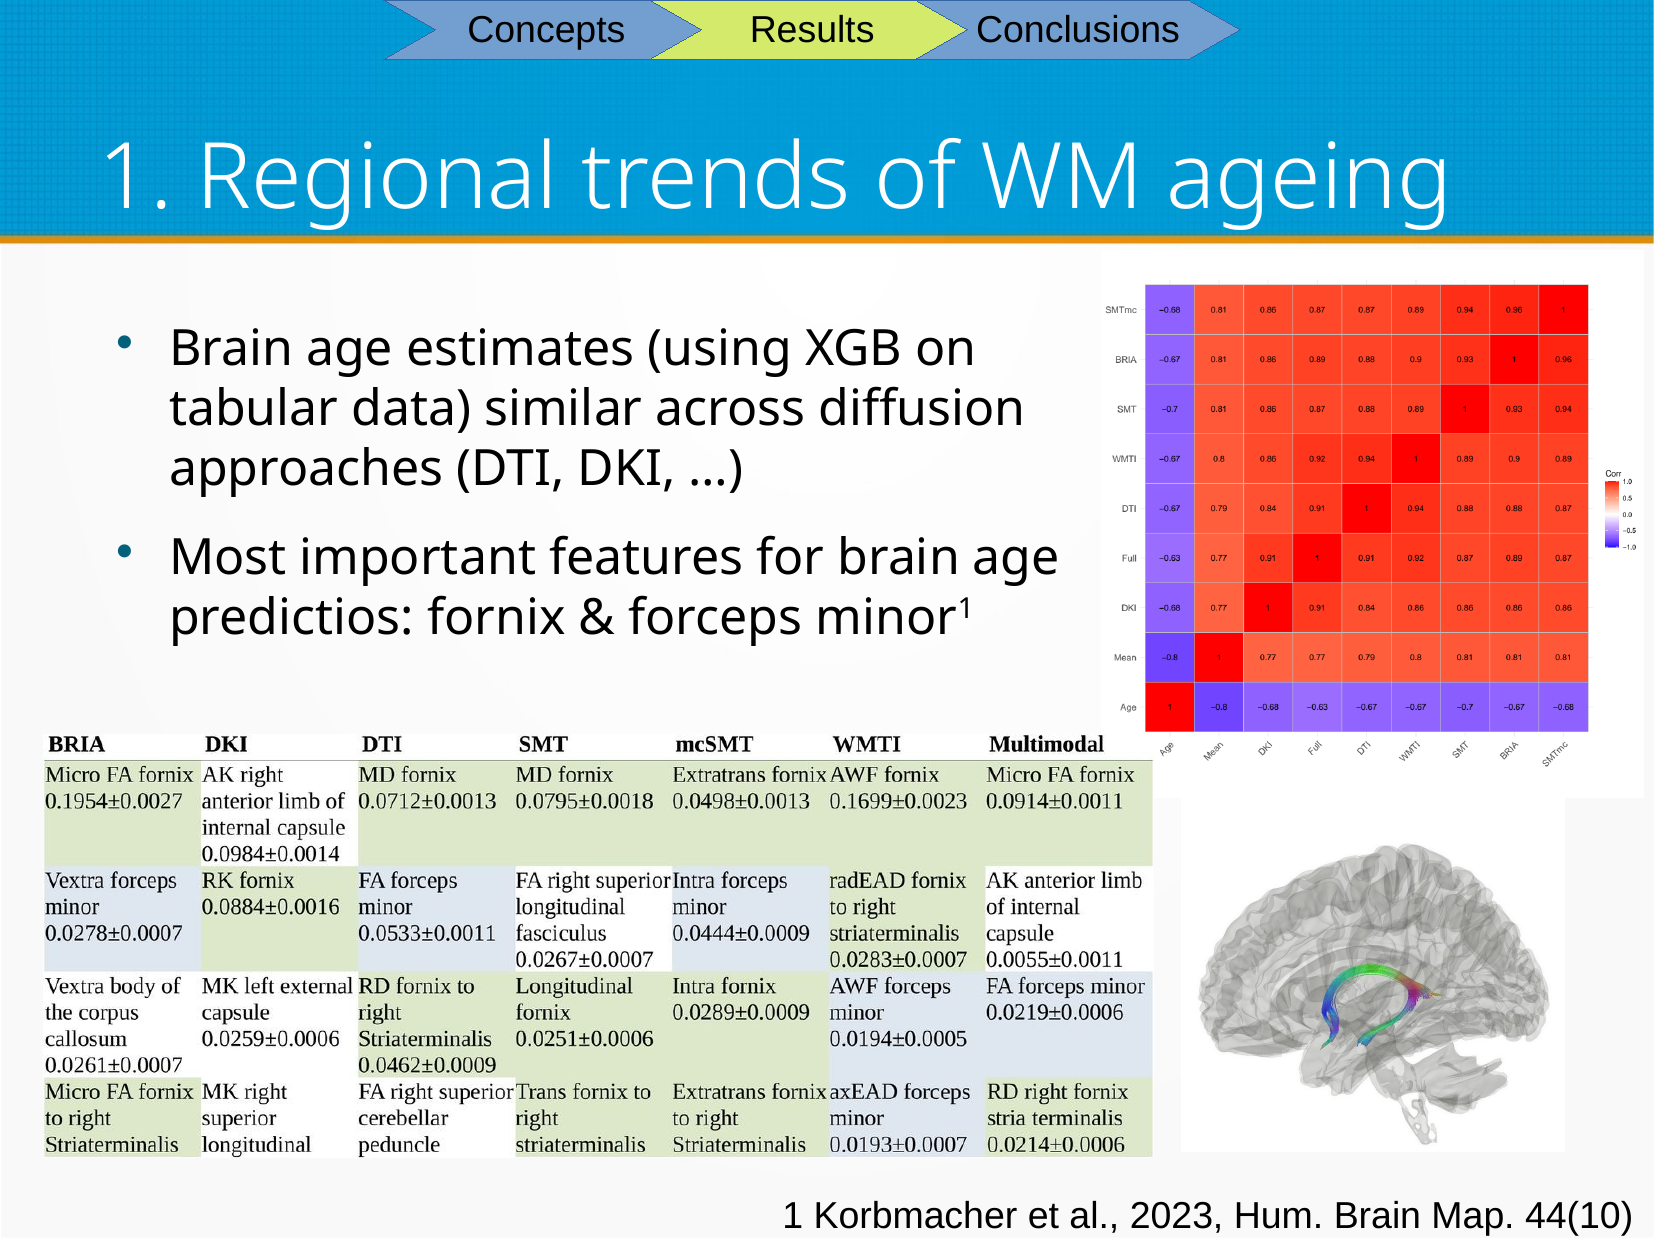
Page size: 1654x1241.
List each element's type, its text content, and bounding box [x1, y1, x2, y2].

text_box Results [649, 0, 966, 60]
text_box Concepts [383, 0, 700, 60]
text_box Conclusions [915, 0, 1241, 60]
picture [0, 233, 1654, 1241]
title 1. Regional trends of WM ageing [98, 19, 1654, 227]
text_box 1 Korbmacher et al., 2023, Hum. Brain Map. 44(10) [767, 1183, 1654, 1240]
list Brain age estimates (using XGB on tabular data) similar across diffusion approaches (DTI, DKI, …) Most important features for brain age predictios: fornix & forceps minor1 [98, 315, 1093, 734]
